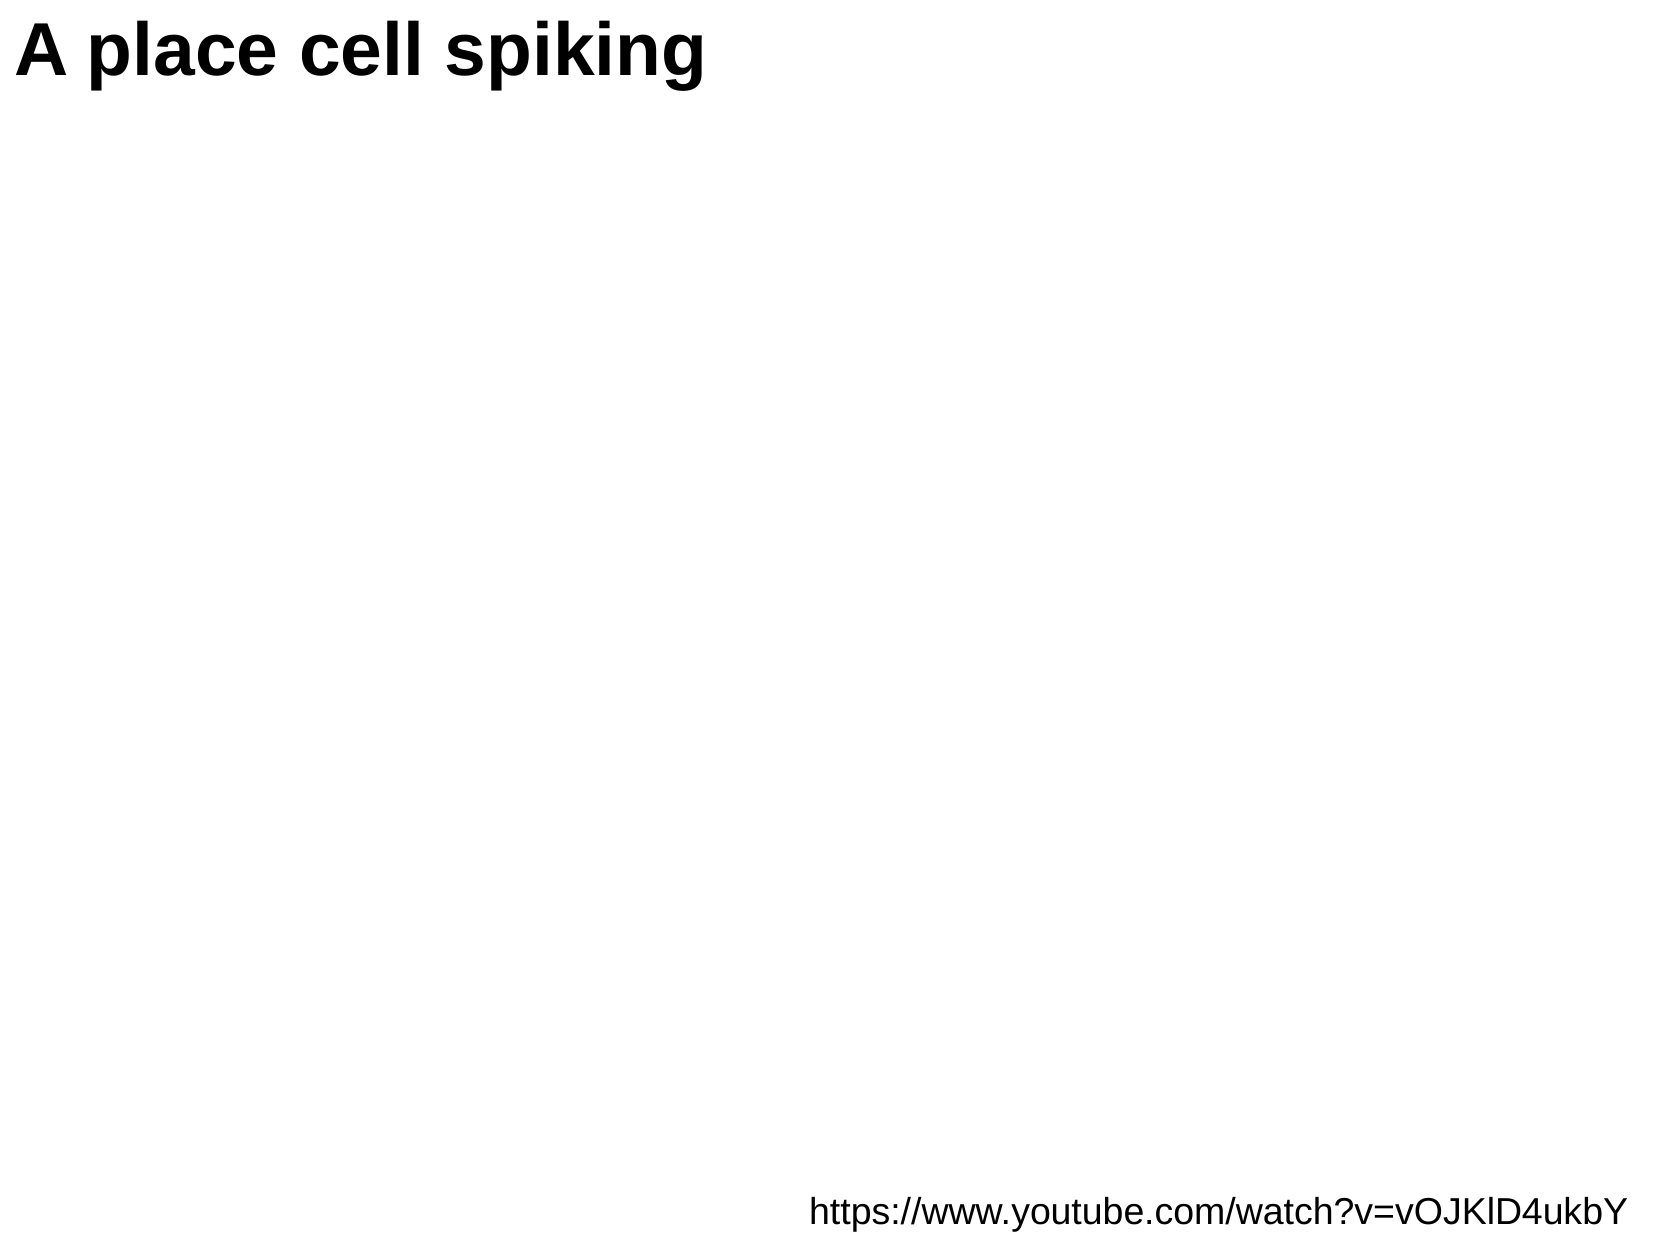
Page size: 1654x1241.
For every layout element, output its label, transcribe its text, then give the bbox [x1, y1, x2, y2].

text_box https://www.youtube.com/watch?v=vOJKlD4ukbY [794, 1183, 1654, 1241]
text_box A place cell spiking [0, 0, 1089, 99]
